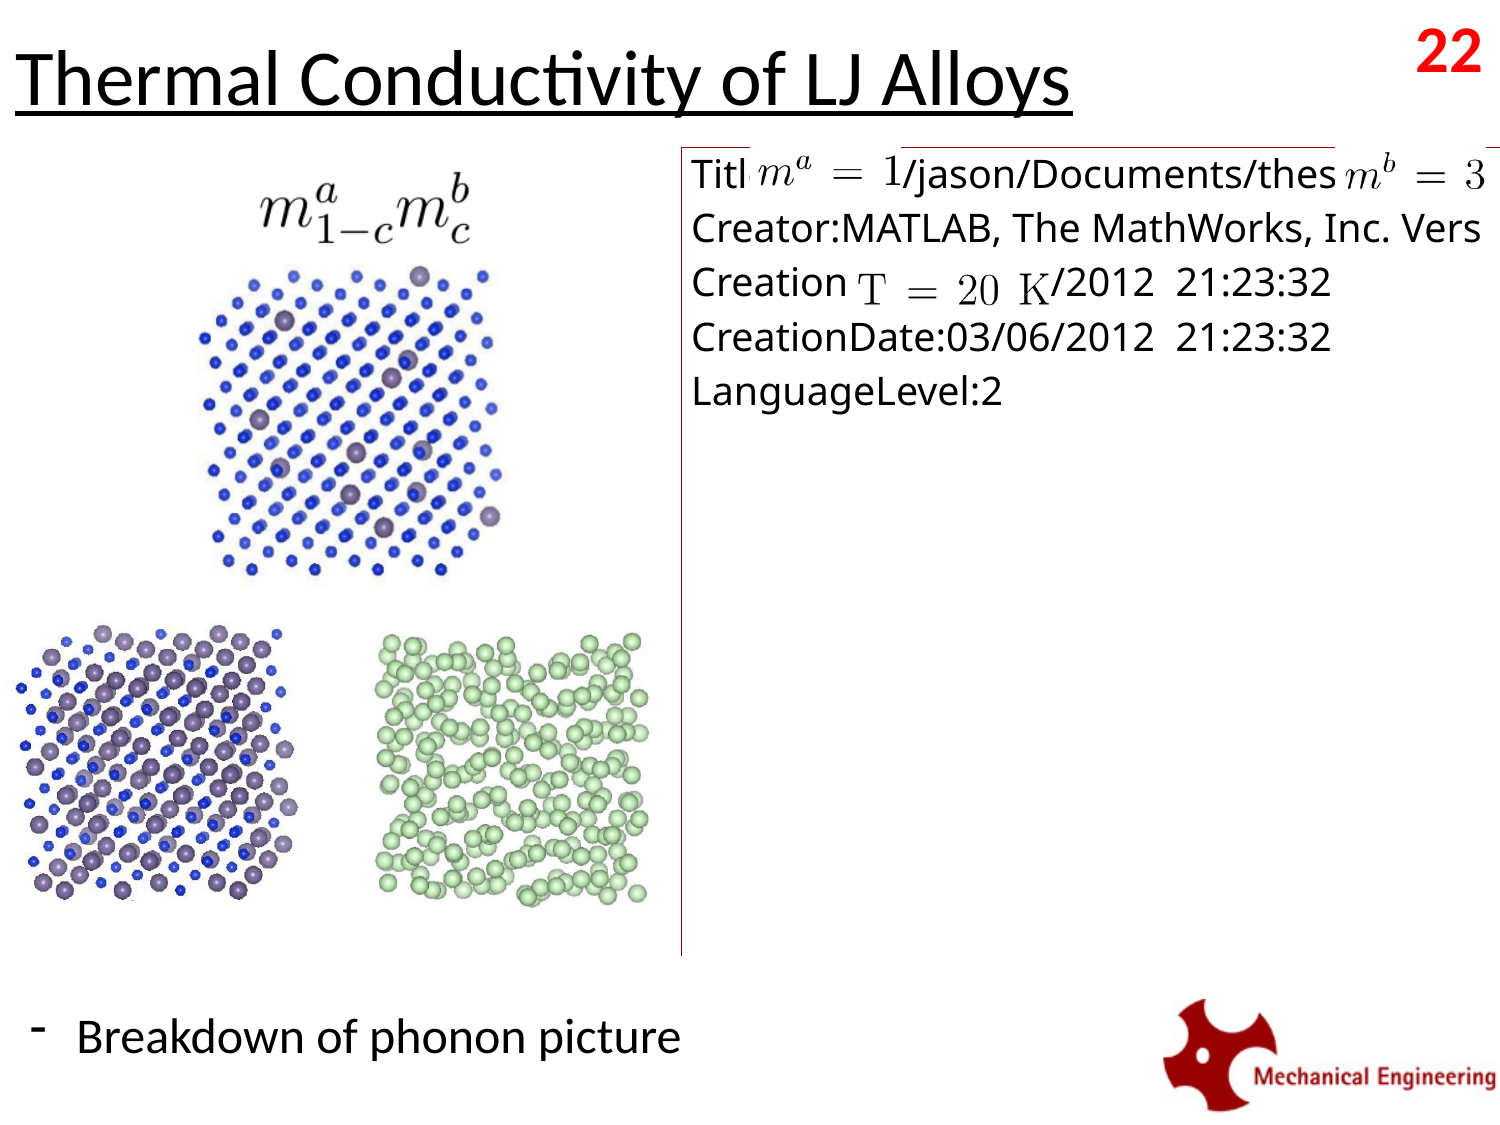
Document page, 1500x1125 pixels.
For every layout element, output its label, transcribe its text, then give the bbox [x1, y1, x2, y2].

picture [250, 167, 476, 252]
title Thermal Conductivity of LJ Alloys [0, 0, 1351, 168]
picture [363, 617, 664, 912]
picture [3, 617, 304, 901]
picture [190, 264, 529, 588]
text_box 22 [1400, 0, 1499, 93]
picture [1162, 999, 1497, 1113]
text_box Breakdown of phonon picture [15, 995, 871, 1071]
picture [678, 144, 1500, 956]
